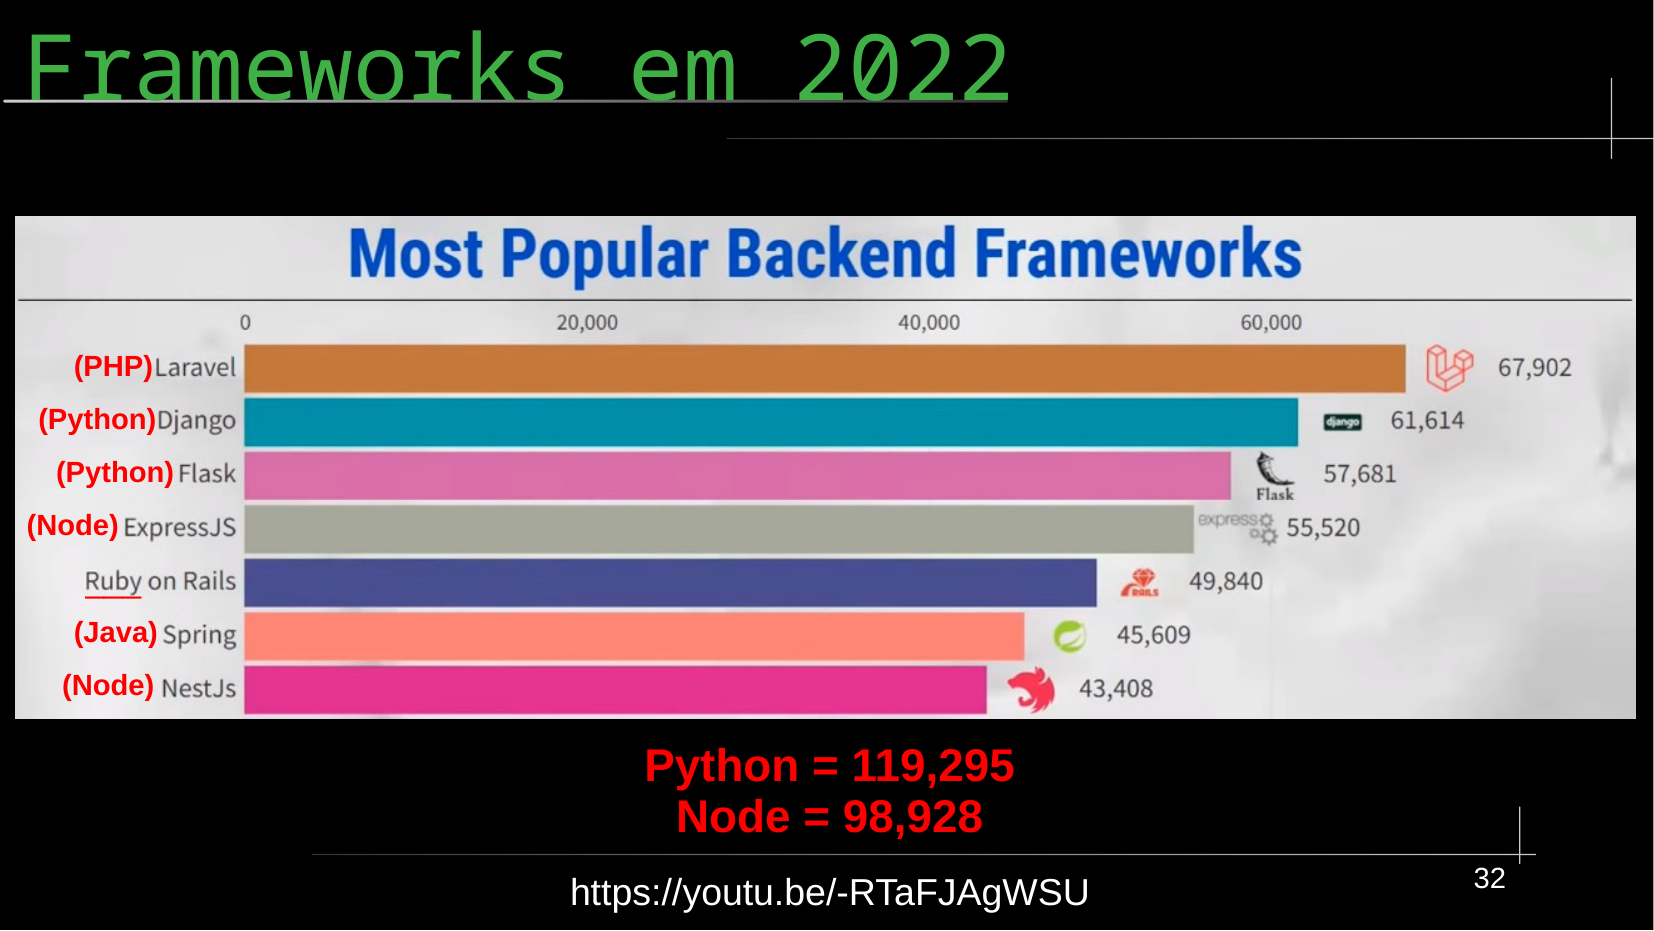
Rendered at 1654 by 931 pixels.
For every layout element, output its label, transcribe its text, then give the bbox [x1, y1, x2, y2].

text_box (Python) [41, 448, 201, 491]
text_box (Node) [47, 661, 207, 703]
title Frameworks em 2022 [23, 7, 1589, 123]
text_box ___ [70, 555, 231, 597]
text_box (Node) [11, 501, 172, 544]
text_box (Python) [23, 395, 184, 438]
text_box https://youtu.be/-RTaFJAgWSU [555, 863, 1106, 921]
text_box Python = 119,295 Node = 98,928 [602, 732, 1058, 863]
text_box (Java) [59, 608, 219, 650]
picture [15, 216, 1636, 720]
text_box (PHP) [59, 342, 178, 384]
